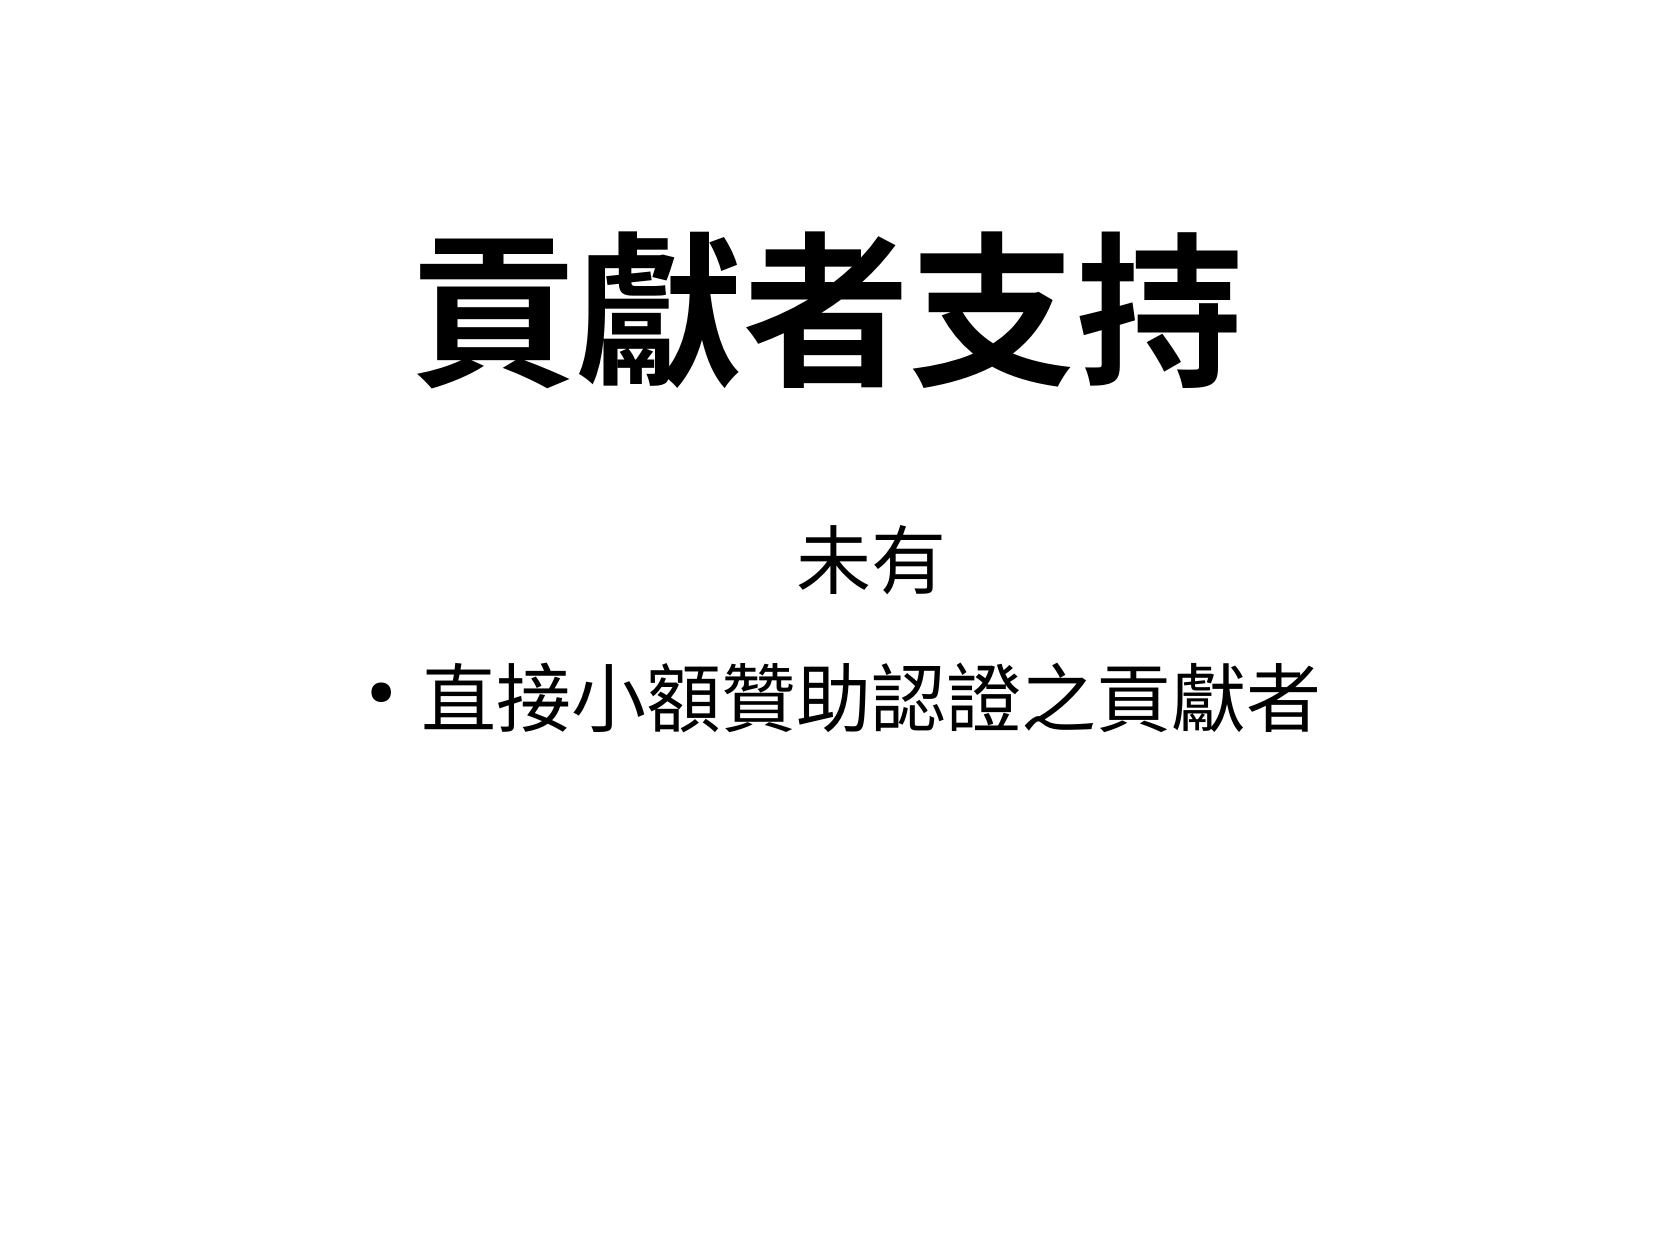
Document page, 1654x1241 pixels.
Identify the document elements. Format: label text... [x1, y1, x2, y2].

title 貢獻者支持 [82, 153, 1571, 449]
list 未有 直接小額贊助認證之貢獻者 [242, 501, 1430, 1193]
